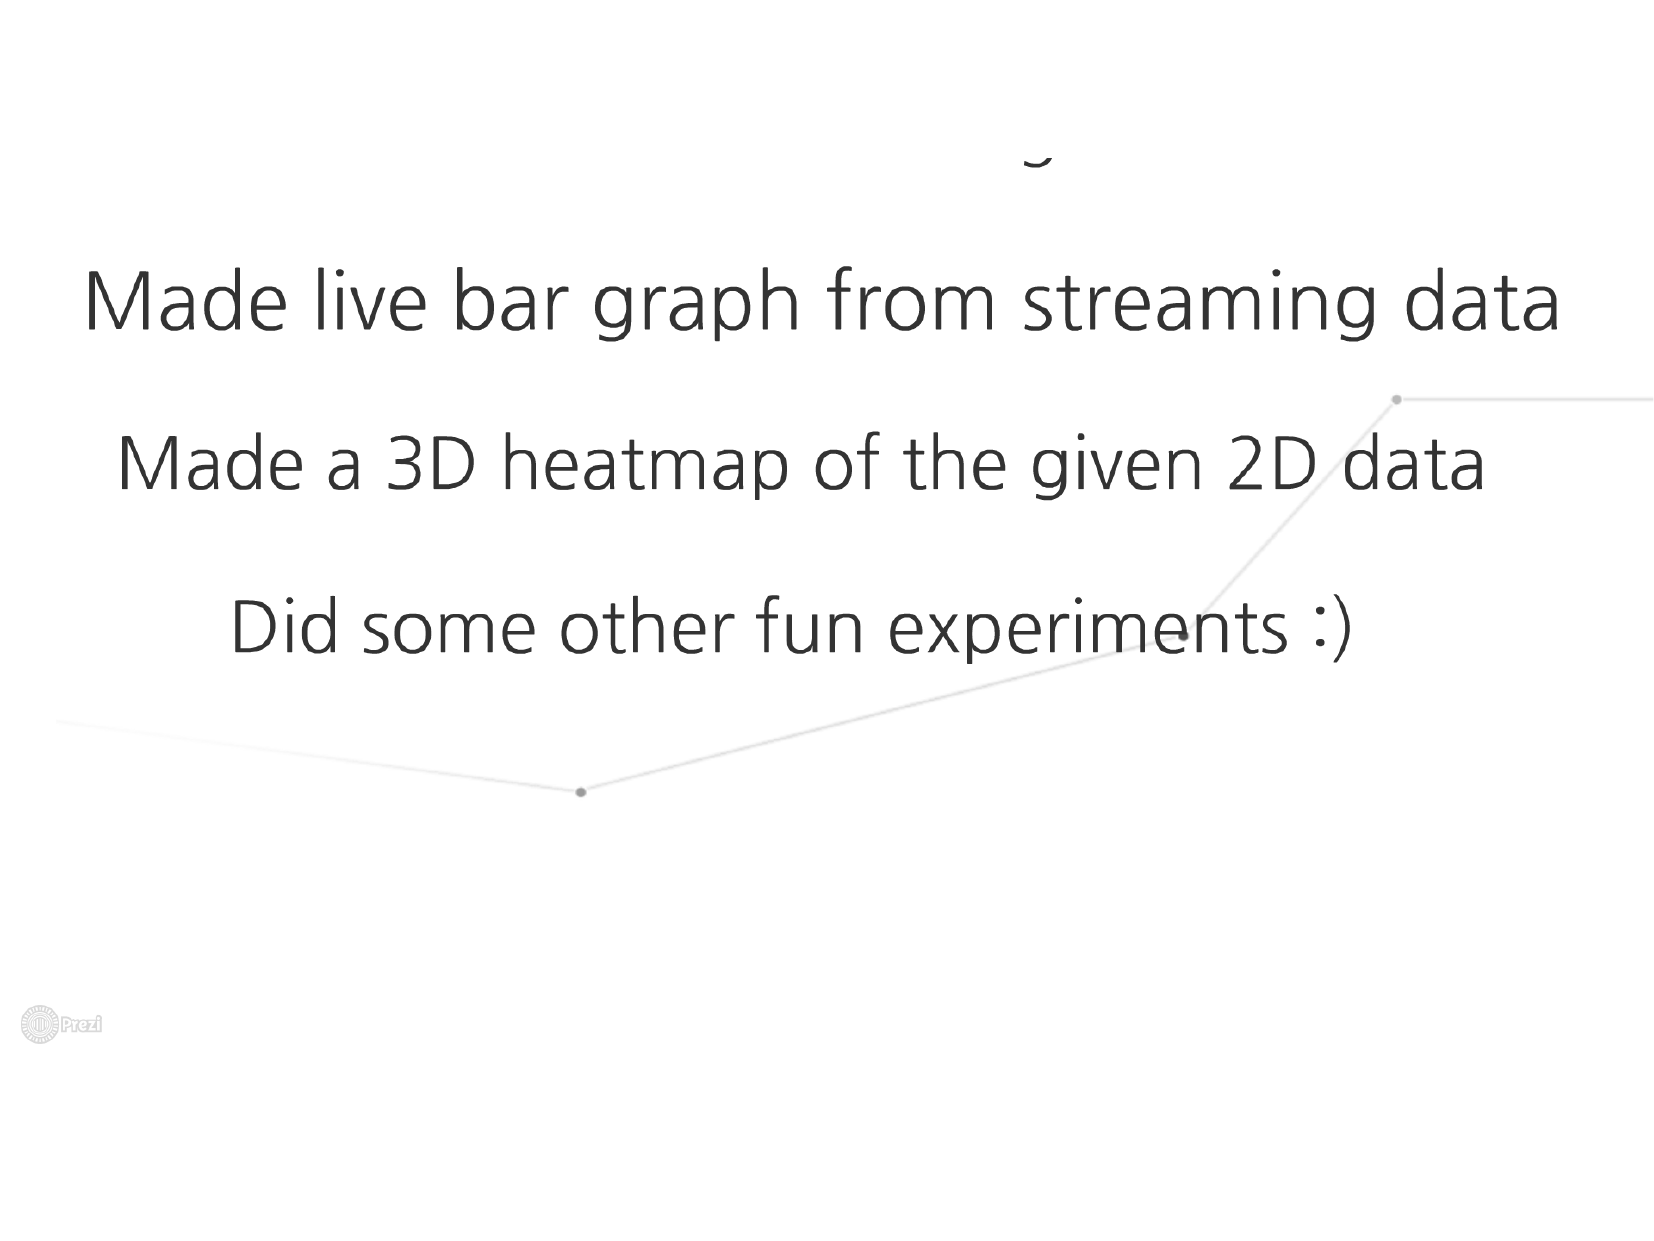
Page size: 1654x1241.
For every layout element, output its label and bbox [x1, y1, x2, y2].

picture [9, 158, 1654, 1089]
